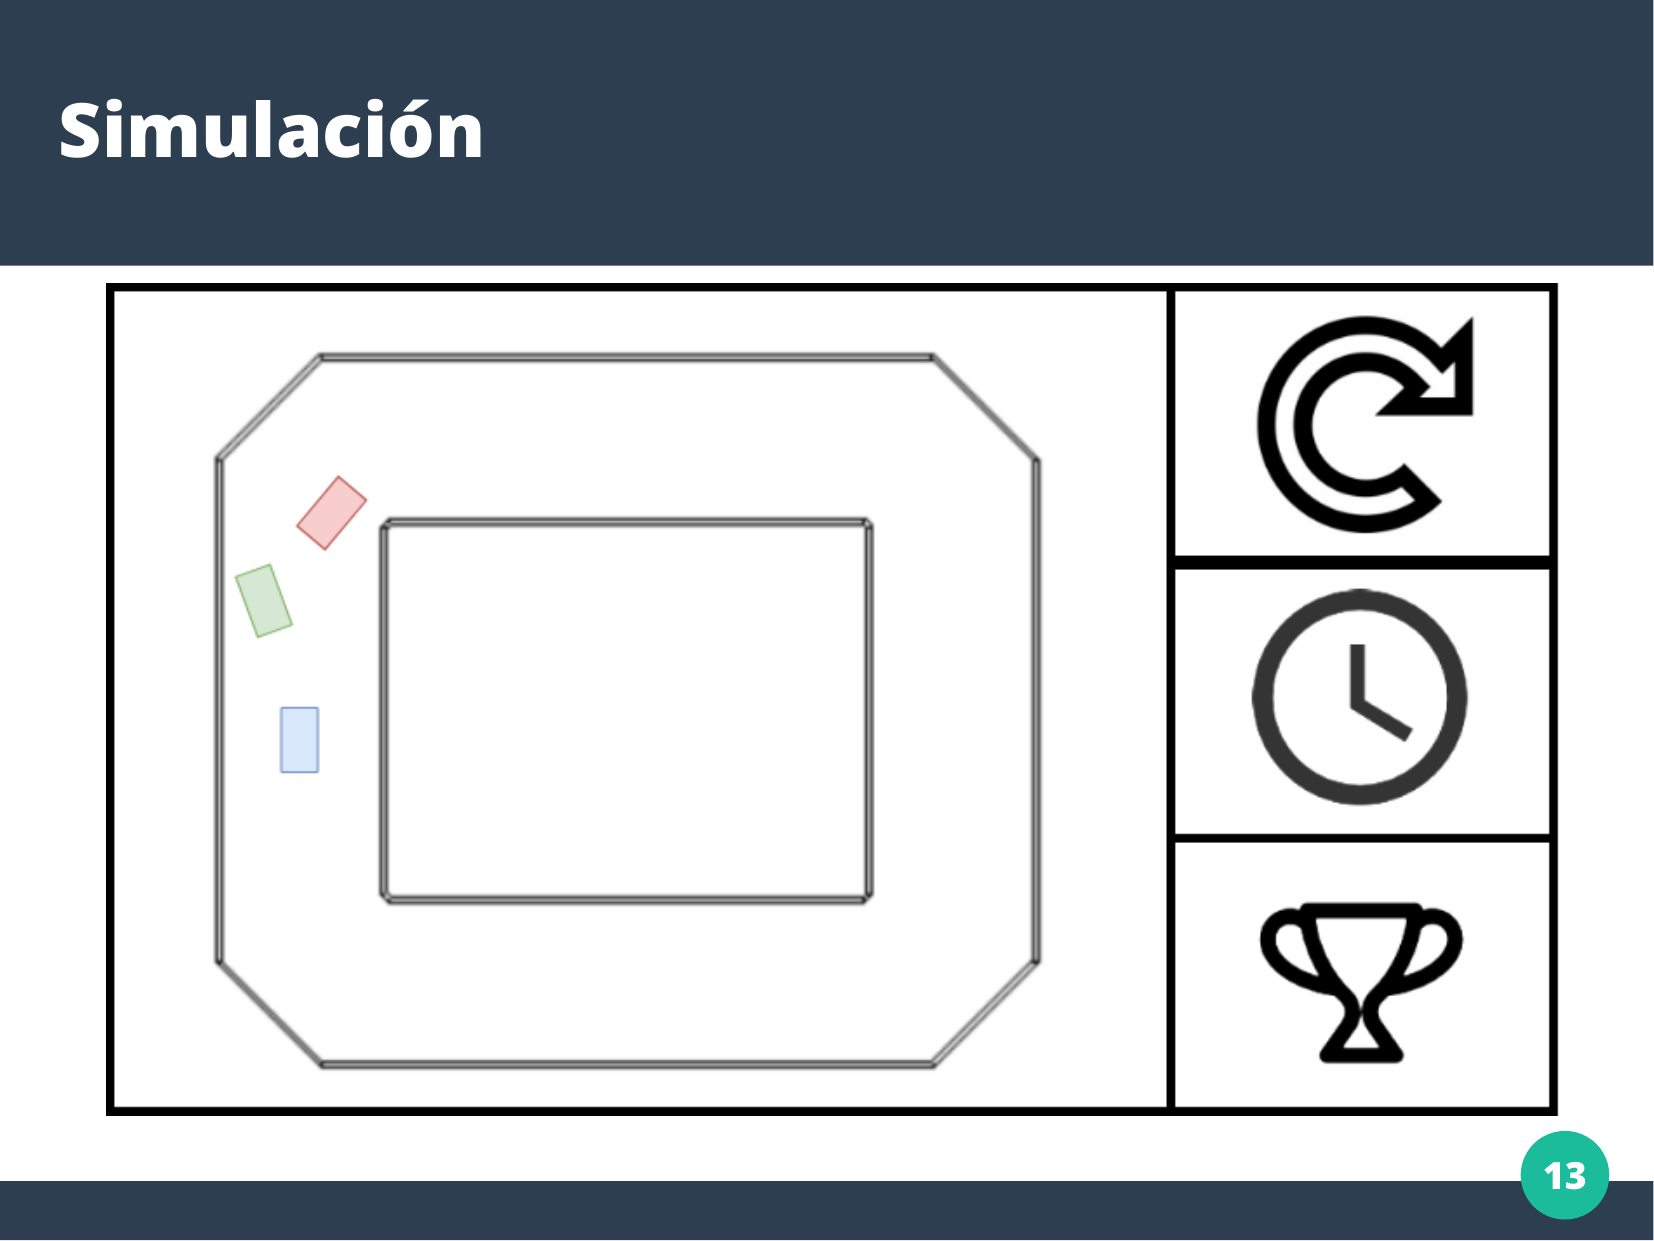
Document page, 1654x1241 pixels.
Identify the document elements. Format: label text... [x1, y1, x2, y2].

title Simulación [59, 49, 1595, 207]
picture [106, 283, 1560, 1116]
